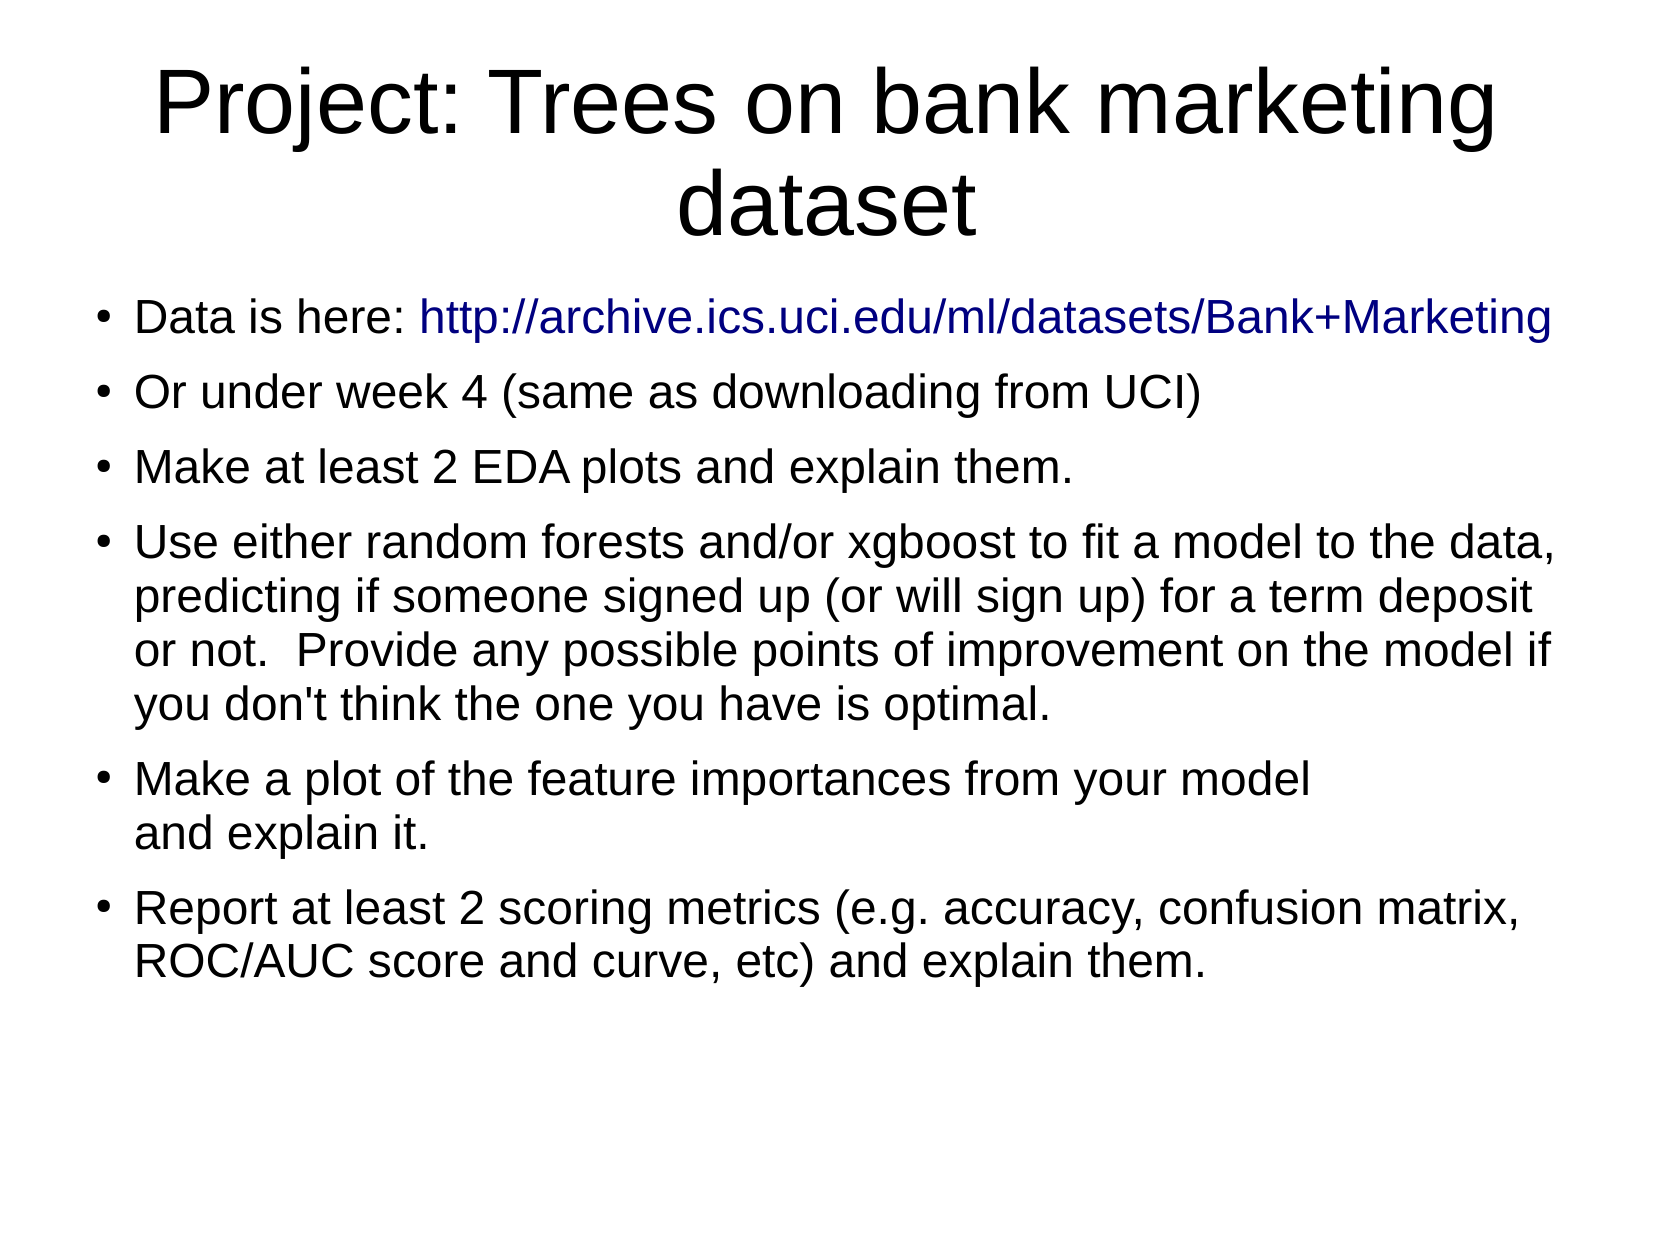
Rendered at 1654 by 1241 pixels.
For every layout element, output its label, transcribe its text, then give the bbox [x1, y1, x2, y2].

list Data is here: http://archive.ics.uci.edu/ml/datasets/Bank+Marketing Or under week 4 (same as downloading from UCI) Make at least 2 EDA plots and explain them. Use either random forests and/or xgboost to fit a model to the data, predicting if someone signed up (or will sign up) for a term deposit or not. Provide any possible points of improvement on the model if you don't think the one you have is optimal. Make a plot of the feature importances from your model and explain it. Report at least 2 scoring metrics (e.g. accuracy, confusion matrix, ROC/AUC score and curve, etc) and explain them. [82, 290, 1571, 1010]
title Project: Trees on bank marketing dataset [82, 49, 1571, 257]
